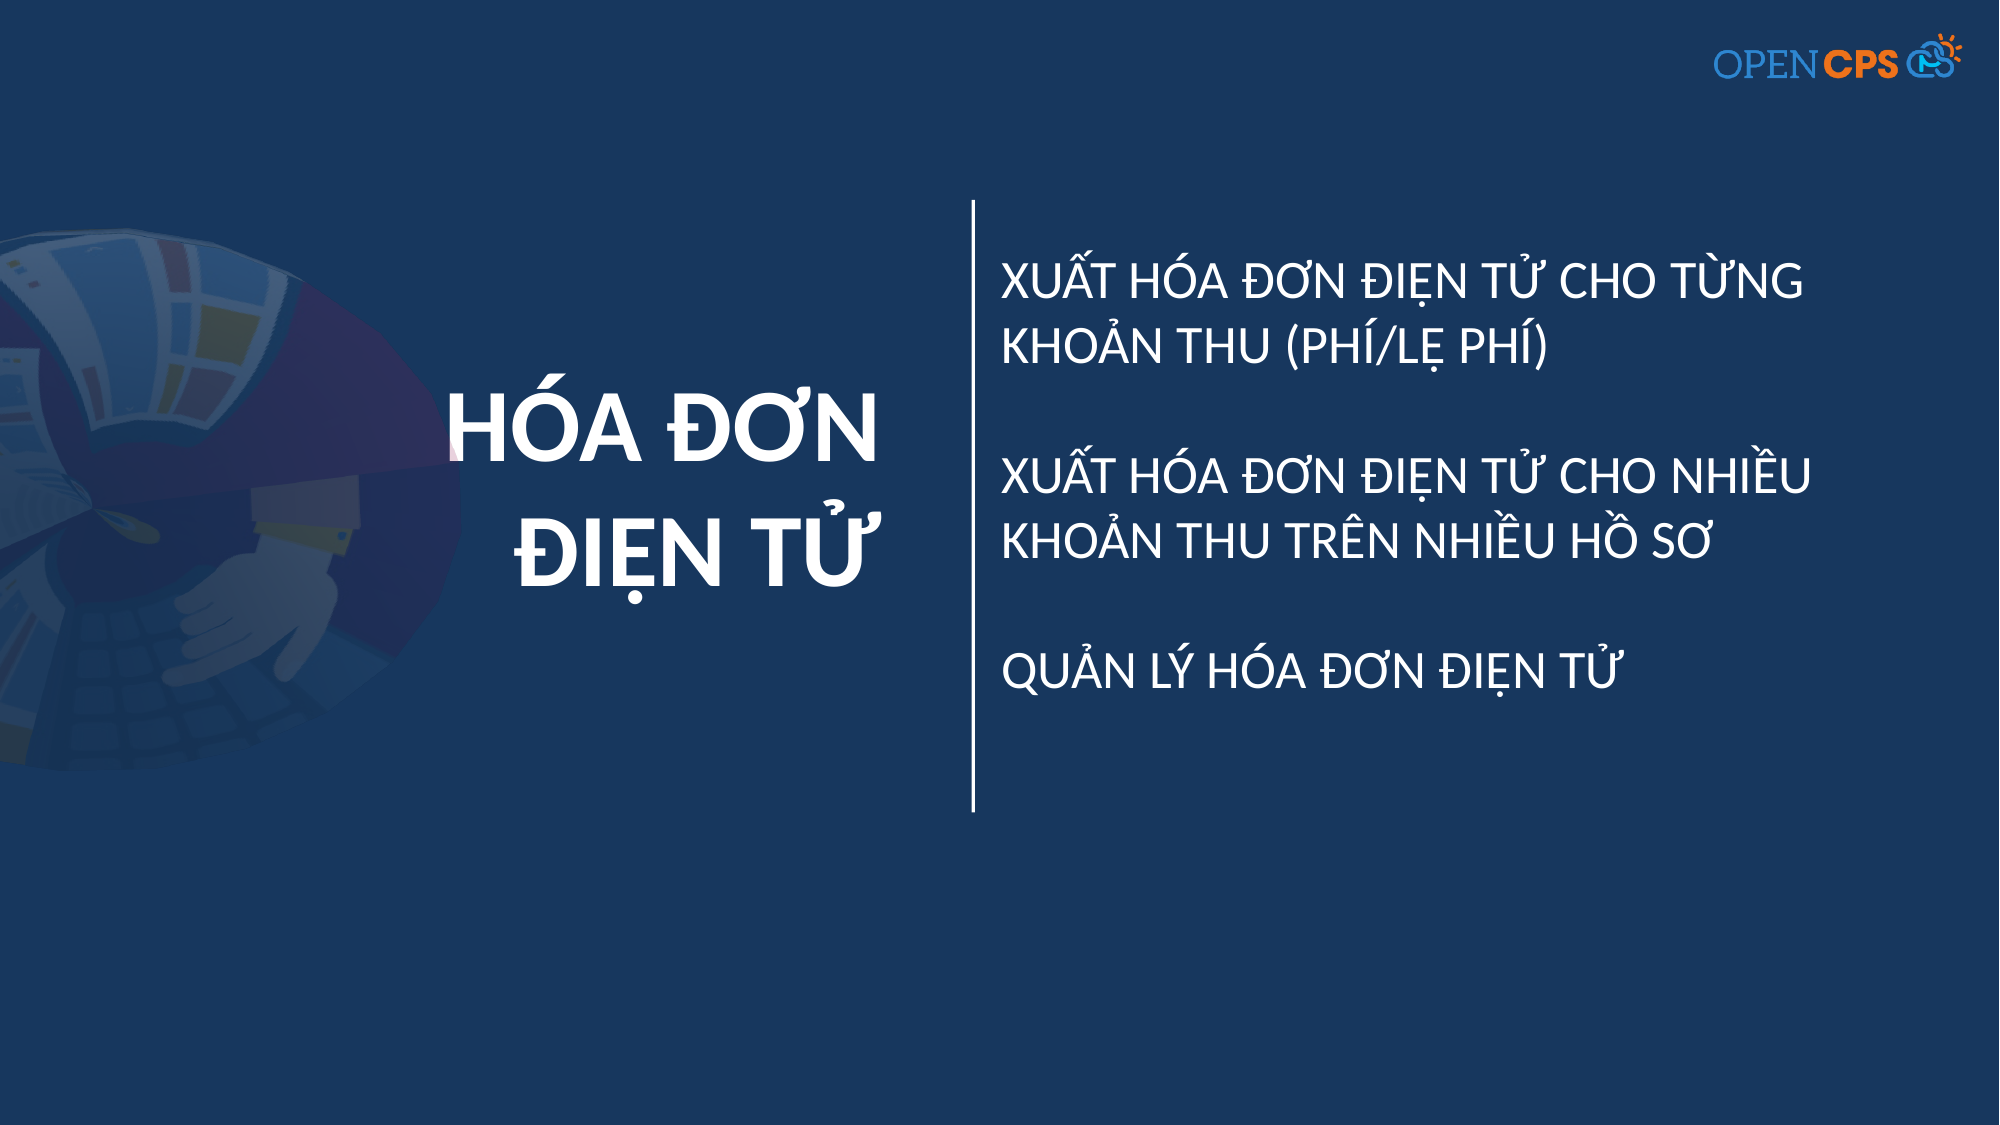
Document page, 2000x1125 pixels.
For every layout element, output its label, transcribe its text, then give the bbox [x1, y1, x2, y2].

text_box XUẤT HÓA ĐƠN ĐIỆN TỬ CHO TỪNG KHOẢN THU (PHÍ/LỆ PHÍ) XUẤT HÓA ĐƠN ĐIỆN TỬ CHO NHIỀU KHOẢN THU TRÊN NHIỀU HỒ SƠ QUẢN LÝ HÓA ĐƠN ĐIỆN TỬ [986, 237, 1874, 708]
text_box HÓA ĐƠN ĐIỆN TỬ [429, 349, 920, 615]
picture [1709, 29, 1966, 85]
